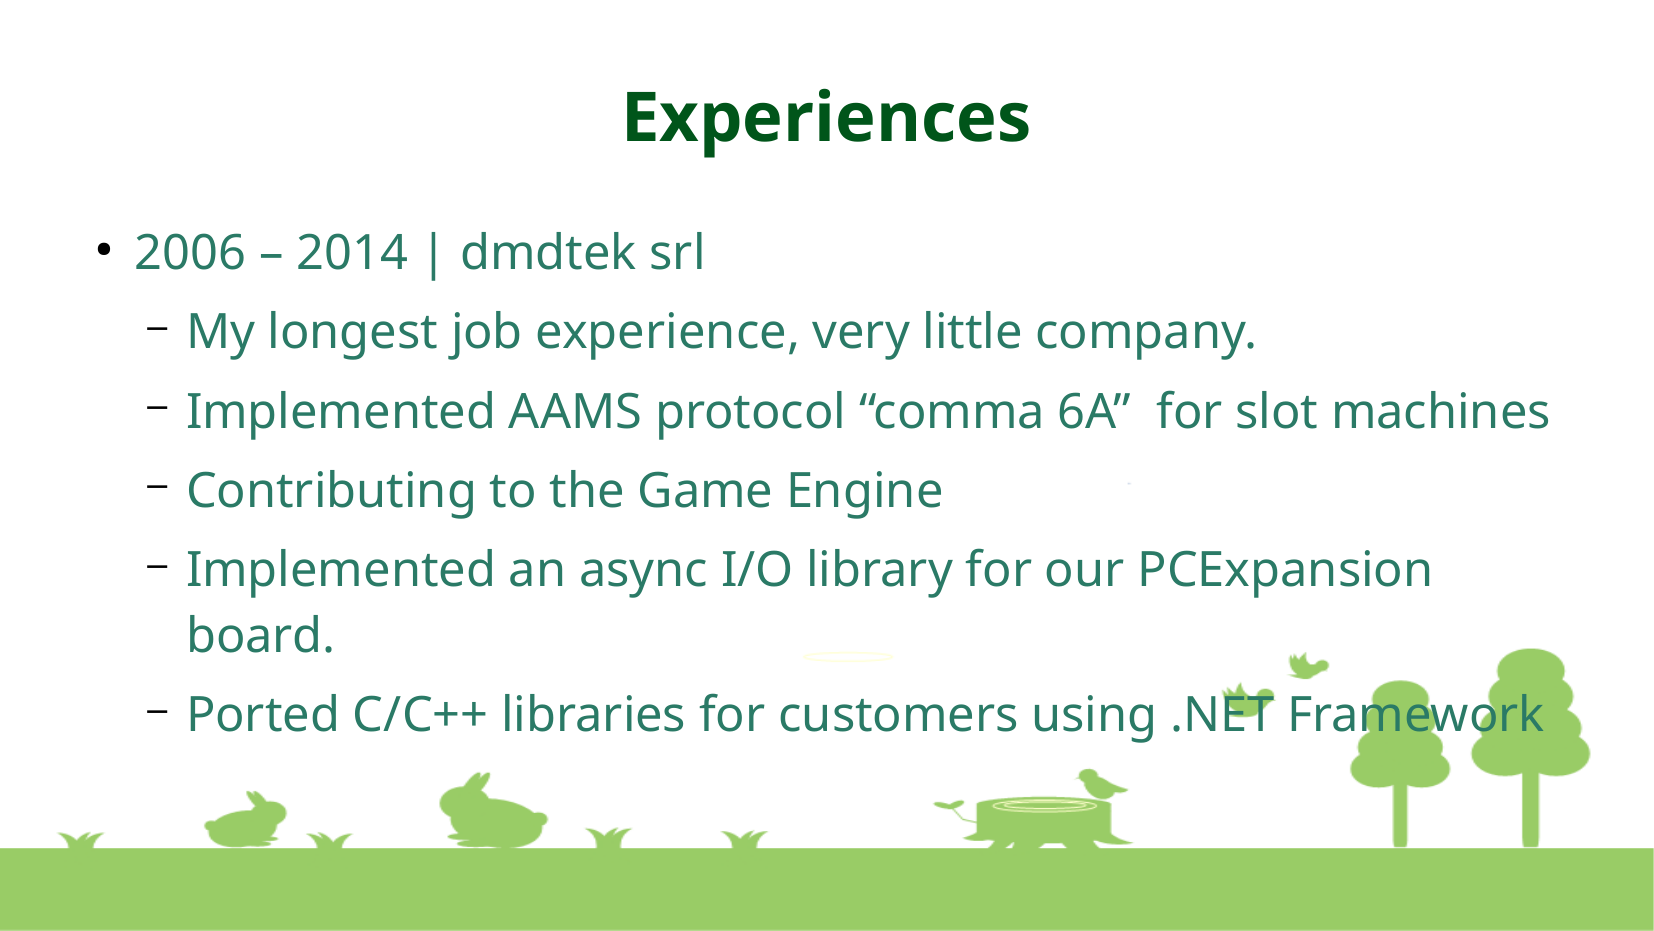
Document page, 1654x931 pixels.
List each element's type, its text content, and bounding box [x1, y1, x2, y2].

picture [0, 0, 1654, 931]
list 2006 – 2014 | dmdtek srl My longest job experience, very little company. Implemented AAMS protocol “comma 6A” for slot machines Contributing to the Game Engine Implemented an async I/O library for our PCExpansion board. Ported C/C++ libraries for customers using .NET Framework [82, 217, 1571, 758]
title Experiences [82, 37, 1571, 193]
